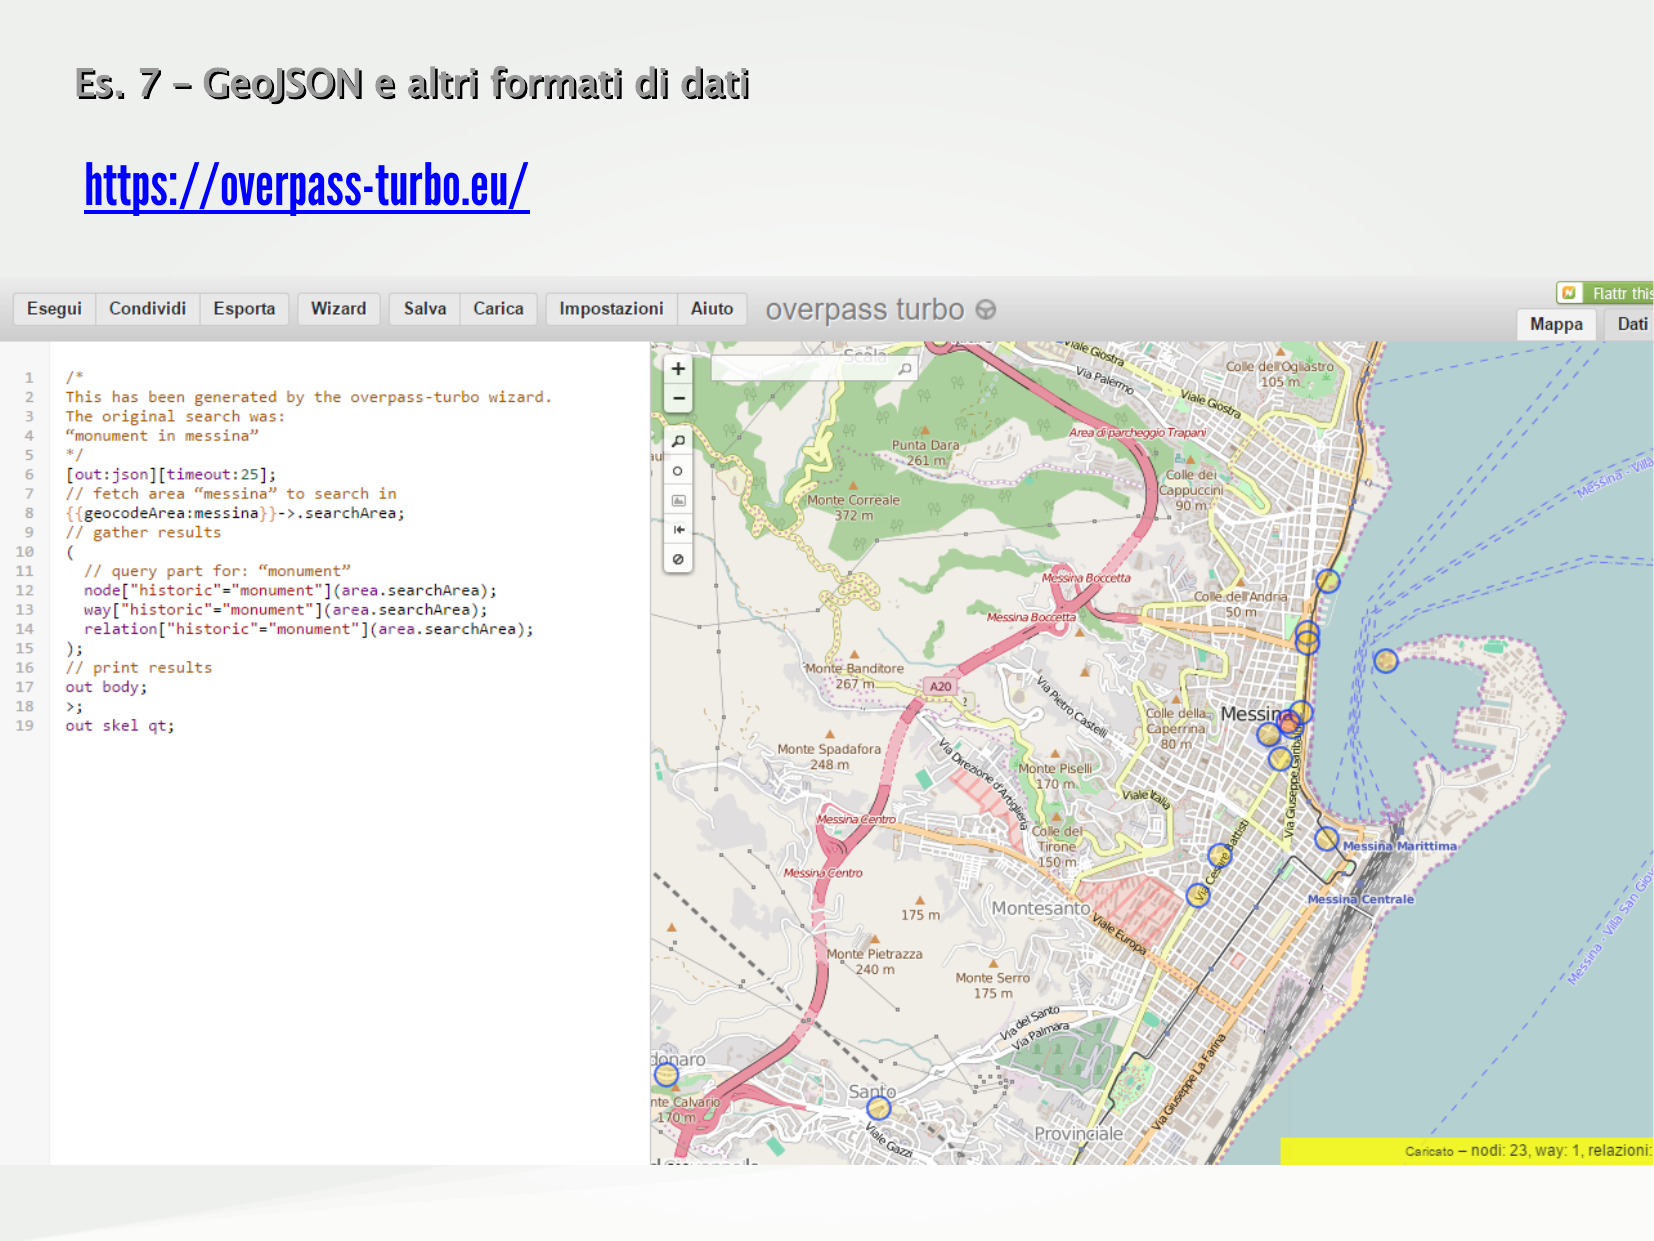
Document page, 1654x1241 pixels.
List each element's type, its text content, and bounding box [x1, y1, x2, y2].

picture [0, 0, 1654, 1241]
text_box https://overpass-turbo.eu/ [69, 143, 1571, 229]
text_box Es. 7 – GeoJSON e altri formati di dati [59, 47, 1146, 108]
